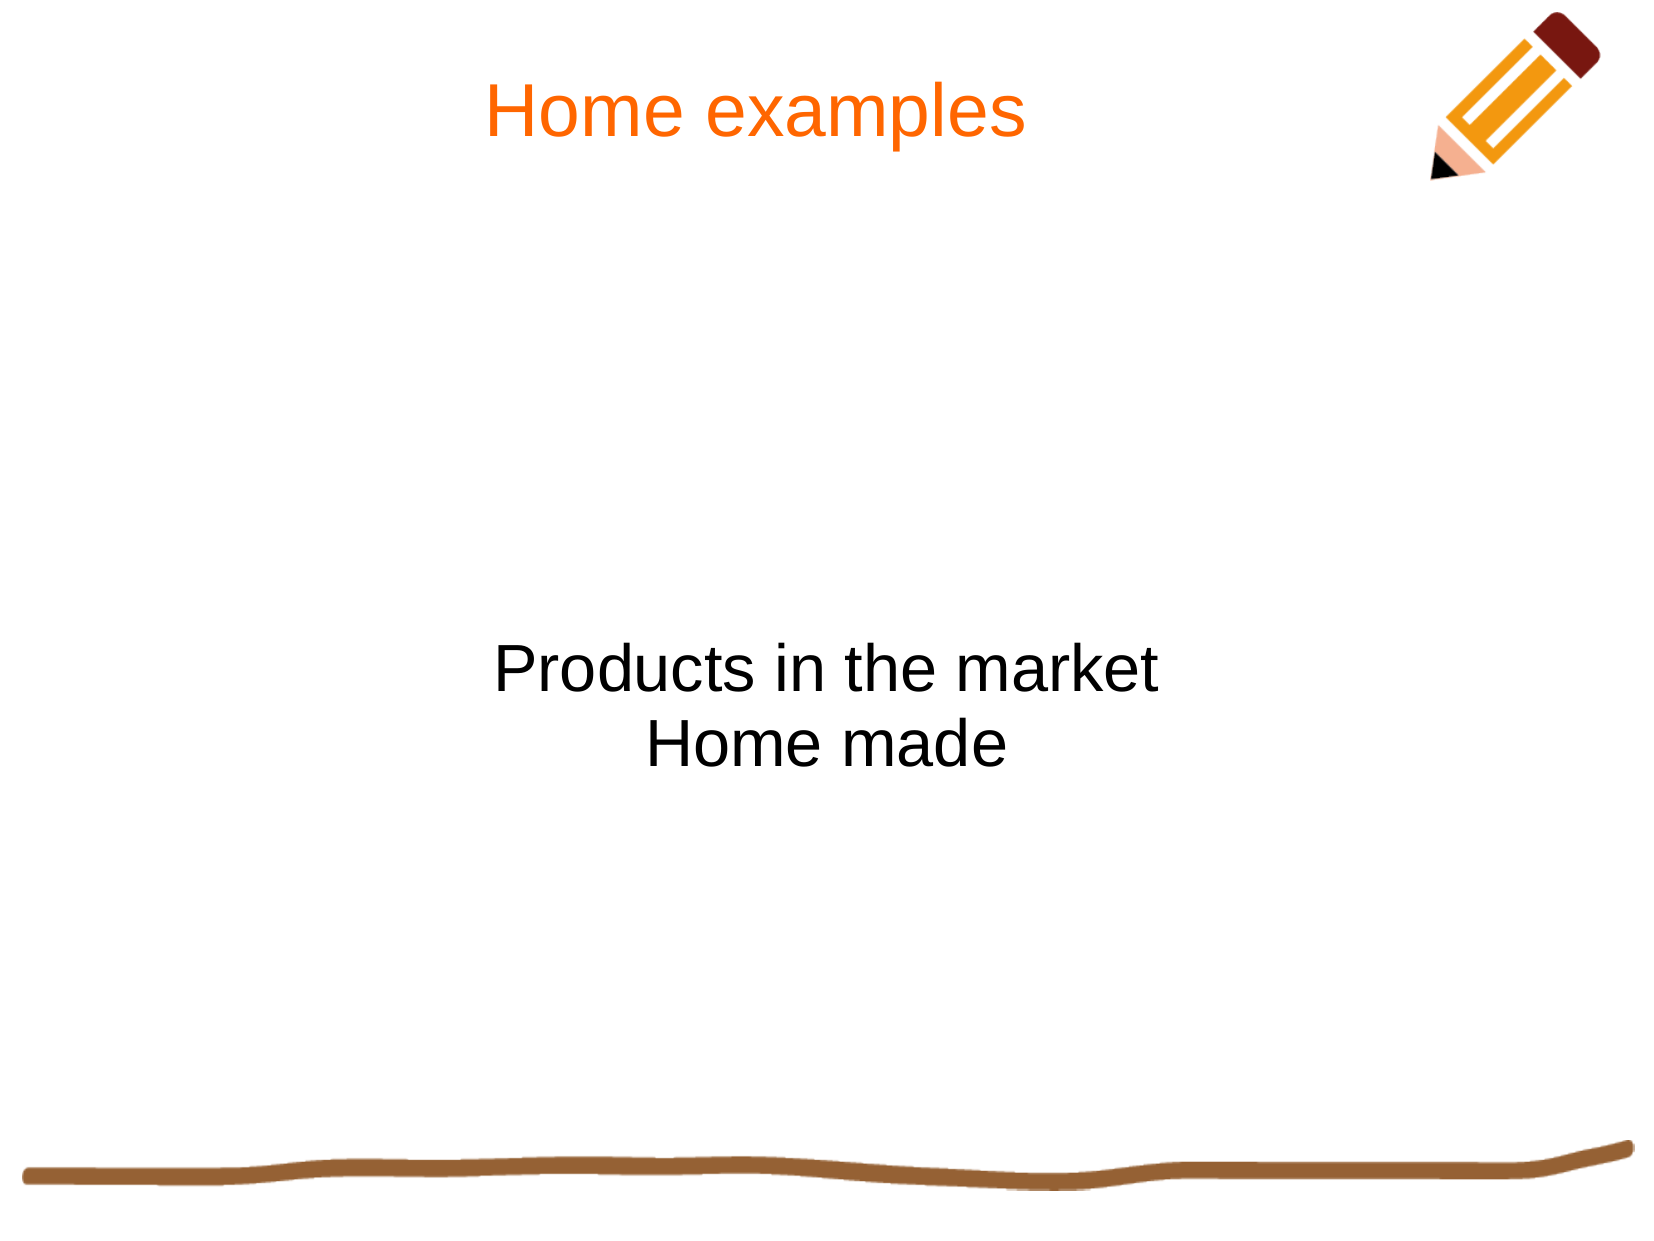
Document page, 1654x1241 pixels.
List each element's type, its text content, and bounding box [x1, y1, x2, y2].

picture [1430, 12, 1601, 181]
subtitle Products in the market Home made [82, 290, 1571, 1122]
title Home examples [82, 49, 1430, 172]
picture [22, 1140, 1635, 1191]
